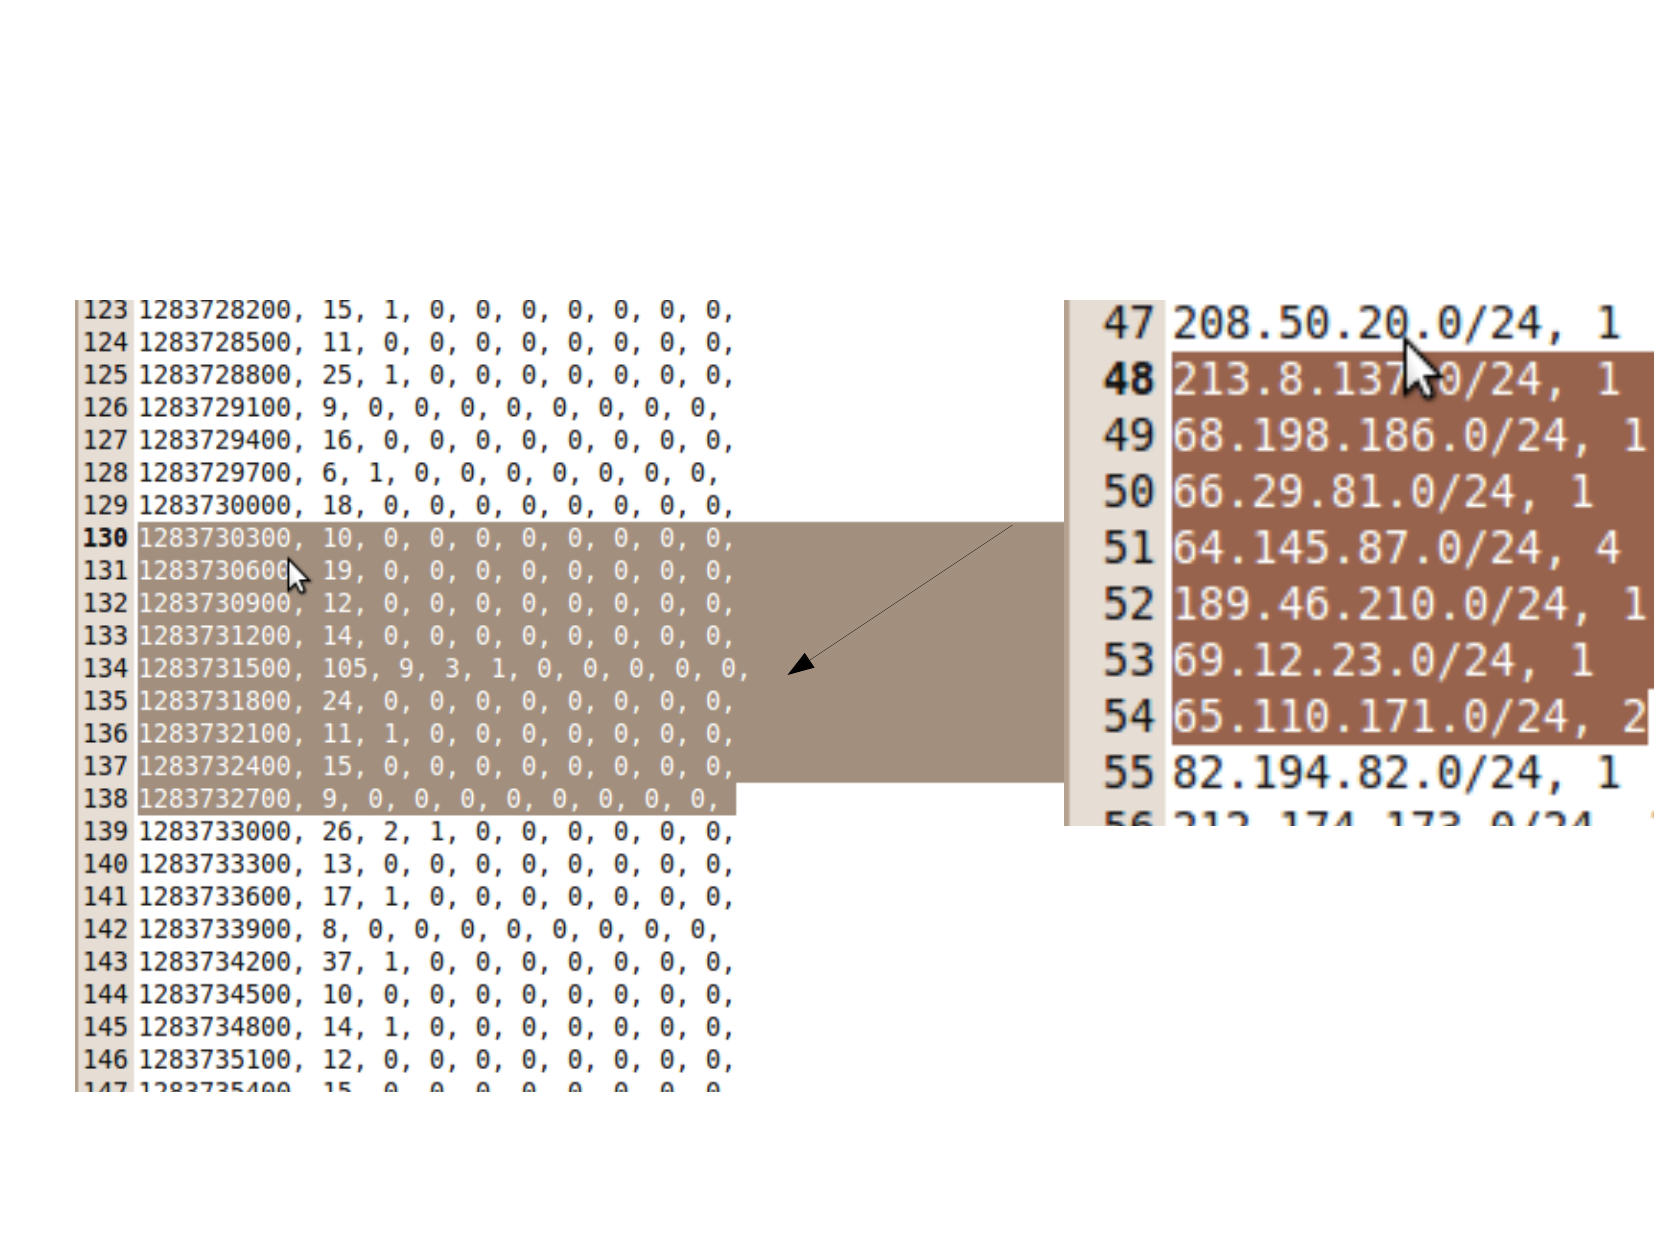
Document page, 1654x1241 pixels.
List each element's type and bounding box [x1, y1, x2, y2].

picture [75, 300, 1654, 1092]
